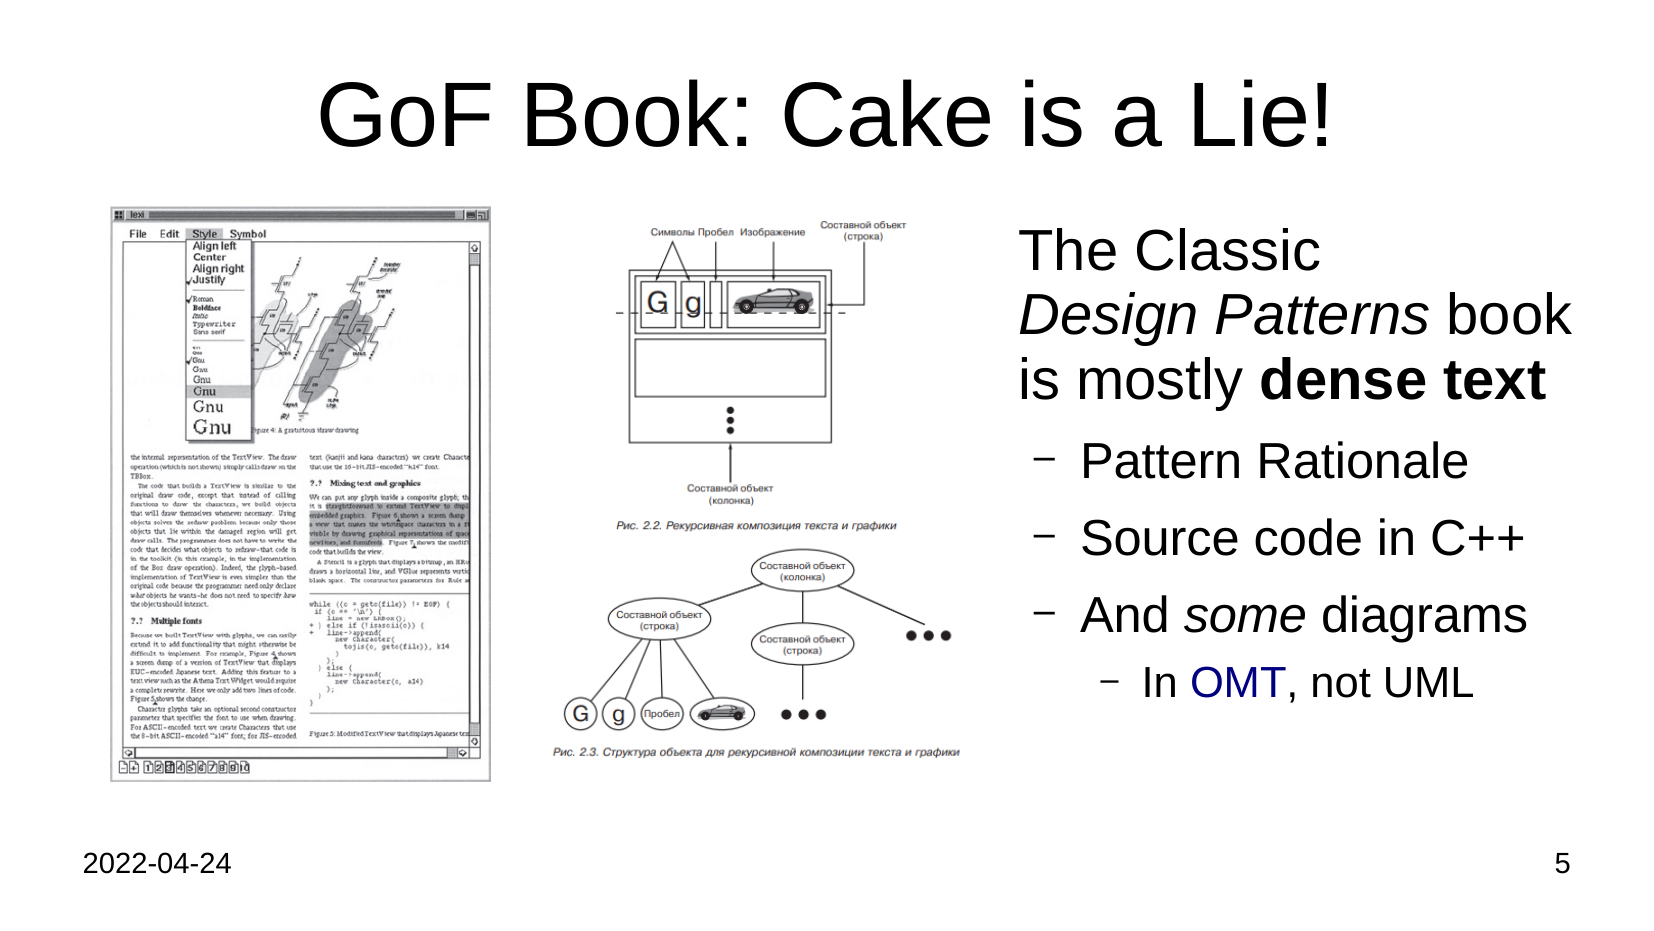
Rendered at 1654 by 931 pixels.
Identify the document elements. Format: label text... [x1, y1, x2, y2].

list The Classic Design Patterns book is mostly dense text Pattern Rationale Source code in C++ And some diagrams In OMT, not UML [981, 217, 1583, 758]
picture [102, 200, 497, 789]
title GoF Book: Cake is a Lie! [82, 37, 1571, 193]
picture [523, 214, 981, 768]
